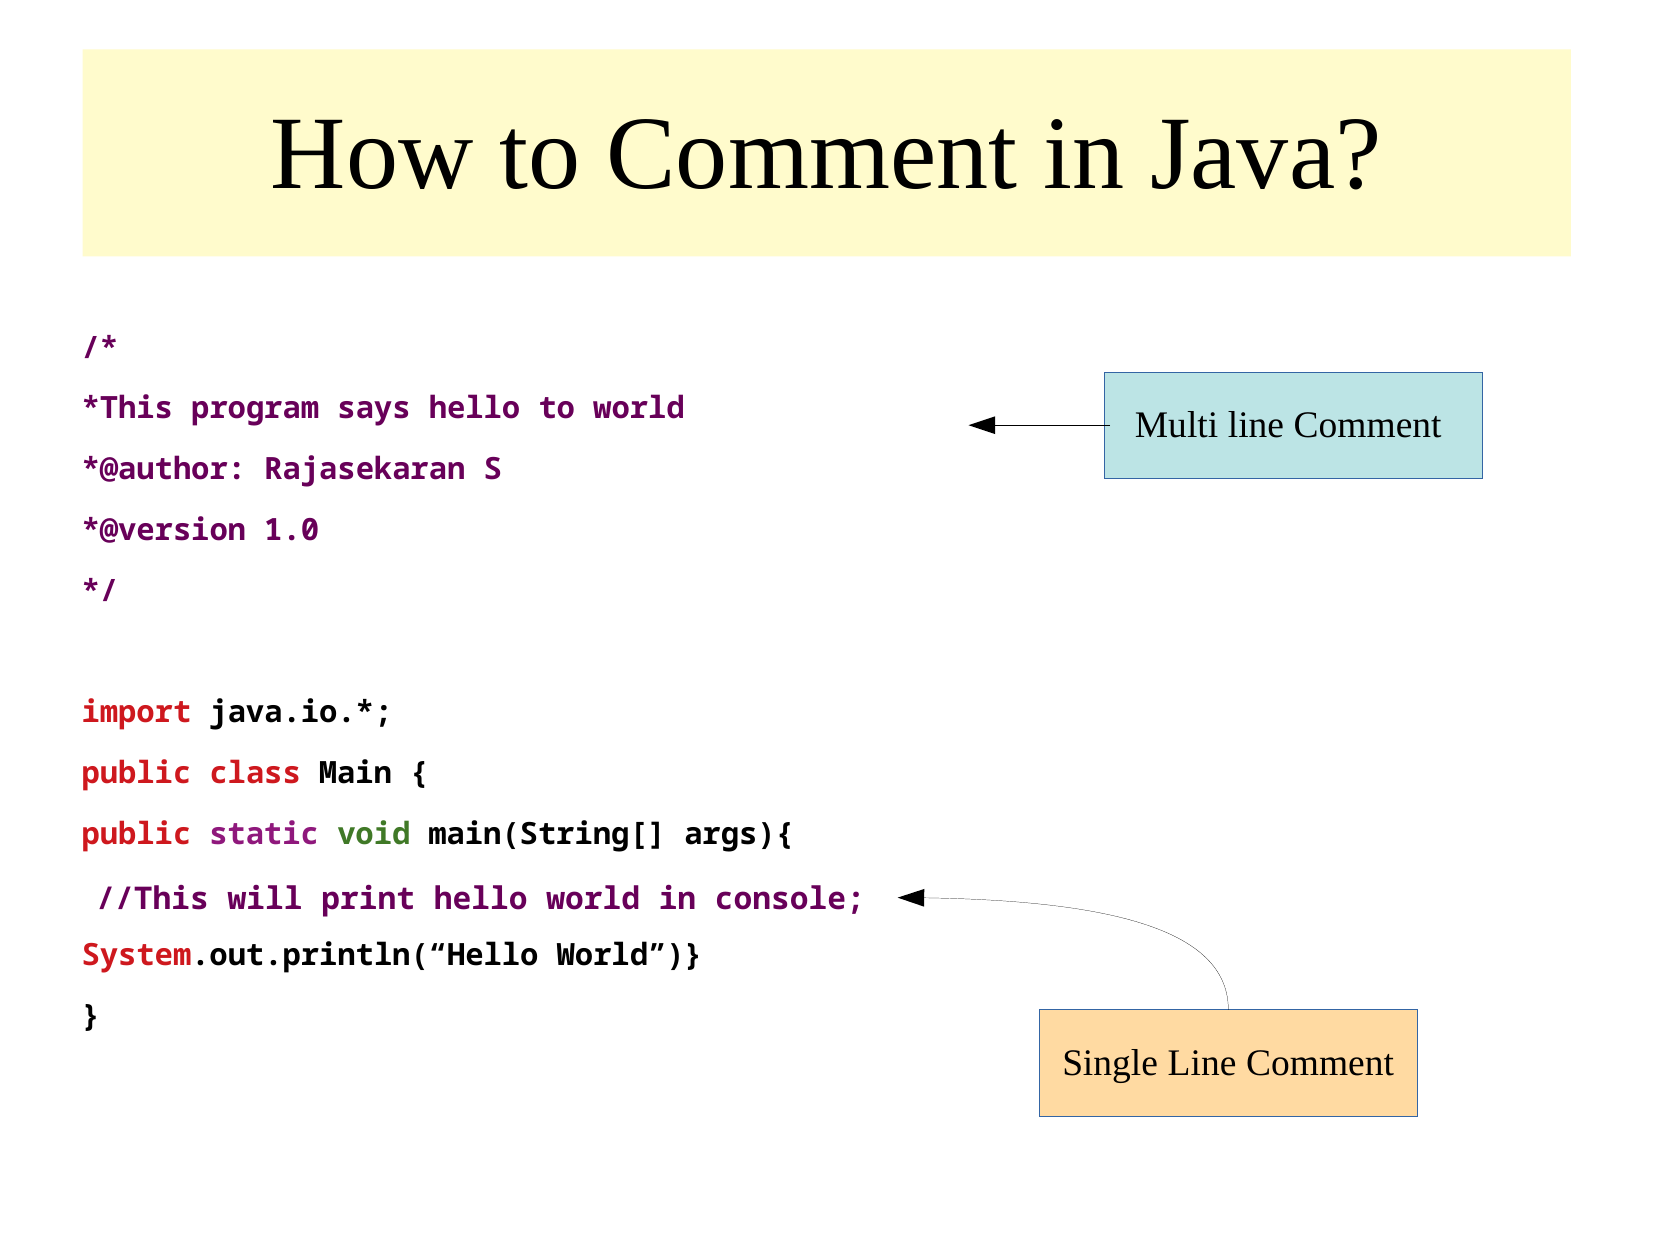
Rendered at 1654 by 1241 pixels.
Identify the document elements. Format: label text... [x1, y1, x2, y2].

text_box Multi line Comment [1104, 372, 1483, 479]
title How to Comment in Java? [82, 49, 1571, 257]
list /* *This program says hello to world *@author: Rajasekaran S *@version 1.0 */ import java.io.*; public class Main { public static void main(String[] args){ System.out.println(“Hello World”)} } [81, 325, 1570, 1045]
list /* *This program says hello to world *@author: Rajasekaran S *@version 1.0 */ import java.io.*; public class Main { public static void main(String[] args){ System.out.println(“Hello World”)} } [81, 898, 1228, 1045]
text_box Single Line Comment [1039, 1009, 1418, 1117]
text_box //This will print hello world in console; [81, 844, 898, 951]
